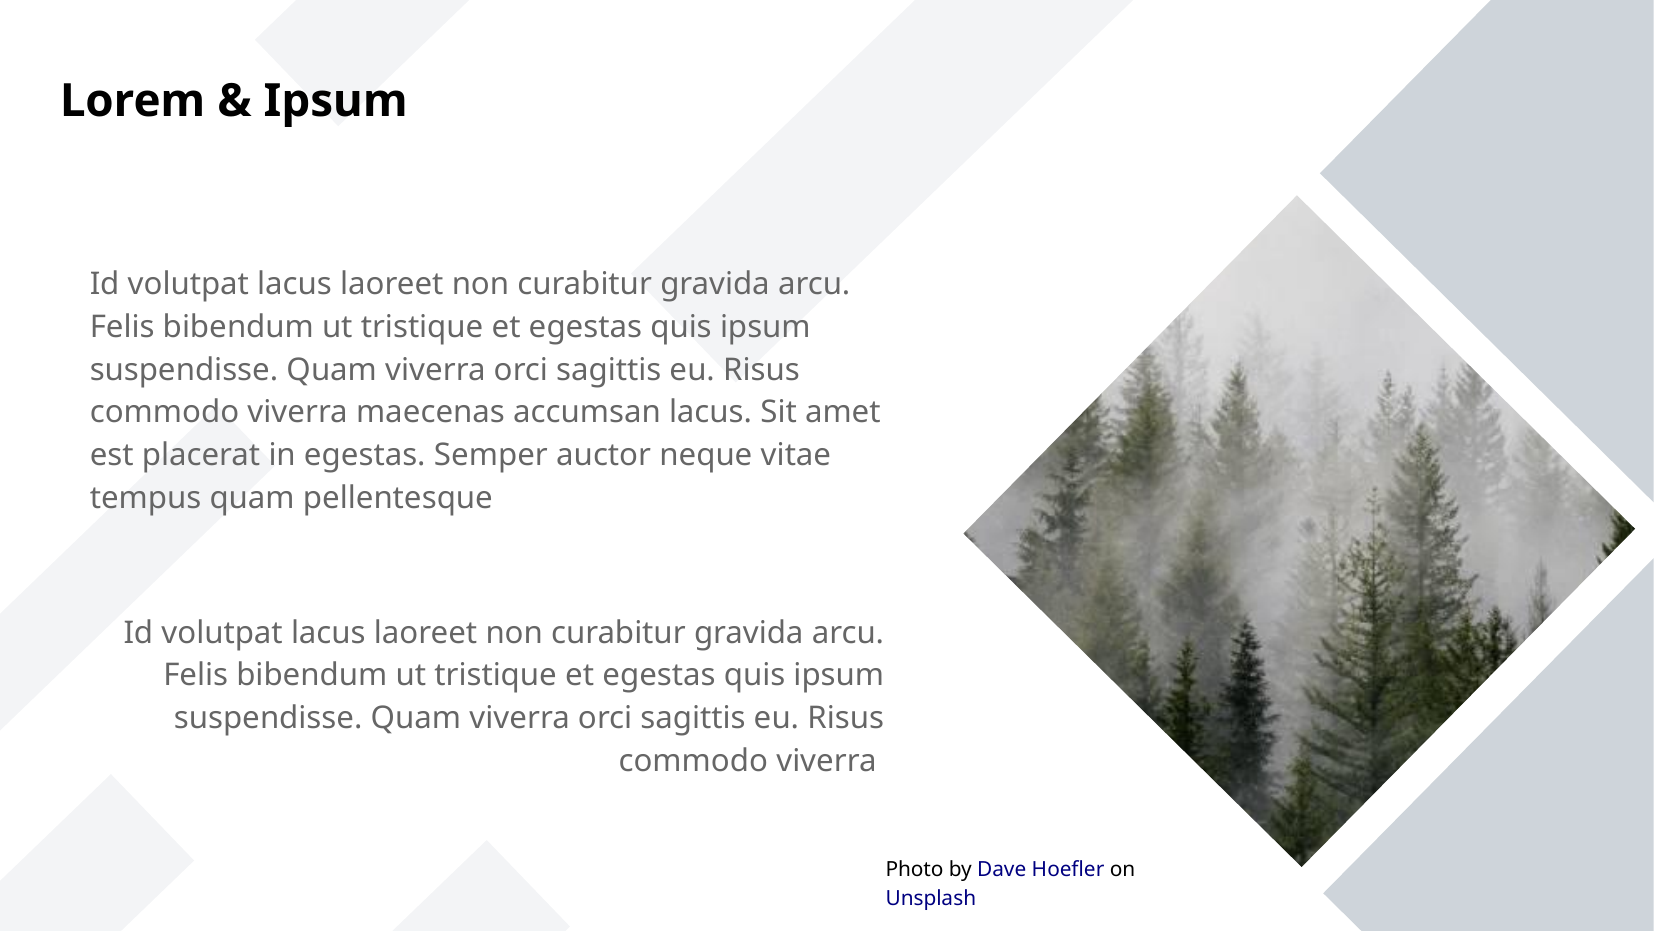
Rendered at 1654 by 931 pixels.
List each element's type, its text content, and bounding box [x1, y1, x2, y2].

text_box Id volutpat lacus laoreet non curabitur gravida arcu. Felis bibendum ut tristique et egestas quis ipsum suspendisse. Quam viverra orci sagittis eu. Risus commodo viverra [60, 602, 901, 789]
text_box Photo by Dave Hoefler on Unsplash [870, 846, 1231, 911]
text_box Id volutpat lacus laoreet non curabitur gravida arcu. Felis bibendum ut tristique et egestas quis ipsum suspendisse. Quam viverra orci sagittis eu. Risus commodo viverra maecenas accumsan lacus. Sit amet est placerat in egestas. Semper auctor neque vitae tempus quam pellentesque [75, 253, 916, 526]
text_box Lorem & Ipsum [45, 60, 631, 138]
text_box [963, 195, 1636, 867]
